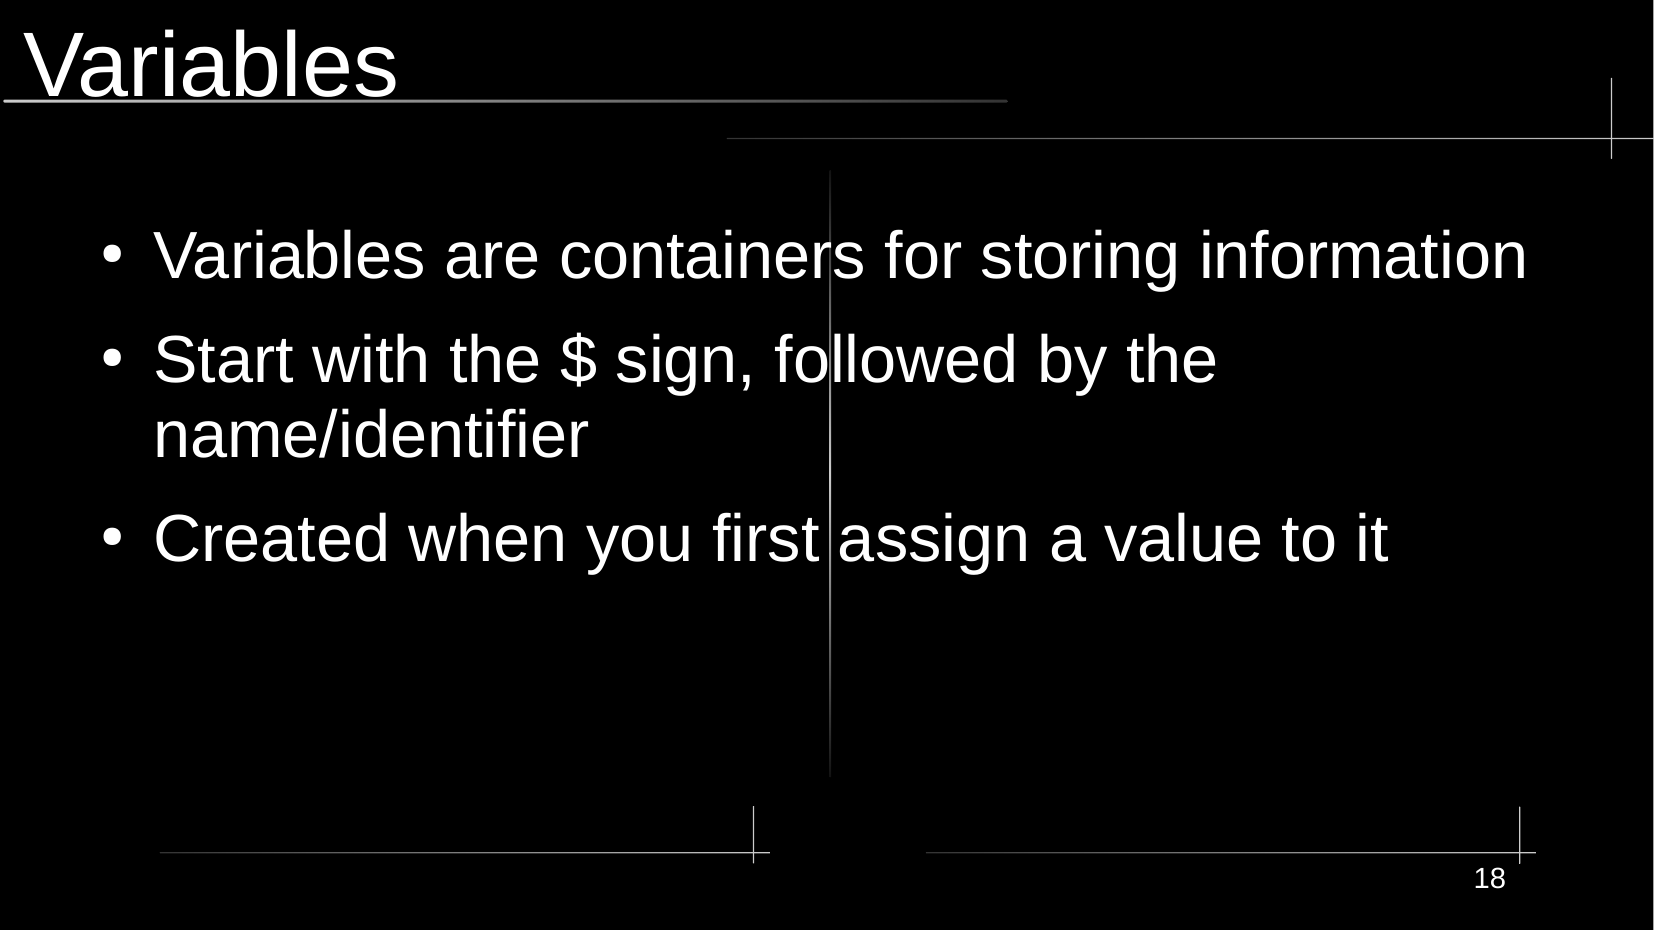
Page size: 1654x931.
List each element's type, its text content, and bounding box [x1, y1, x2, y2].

list Variables are containers for storing information Start with the $ sign, followed by the name/identifier Created when you first assign a value to it [82, 217, 1571, 758]
title Variables [23, 11, 1589, 119]
